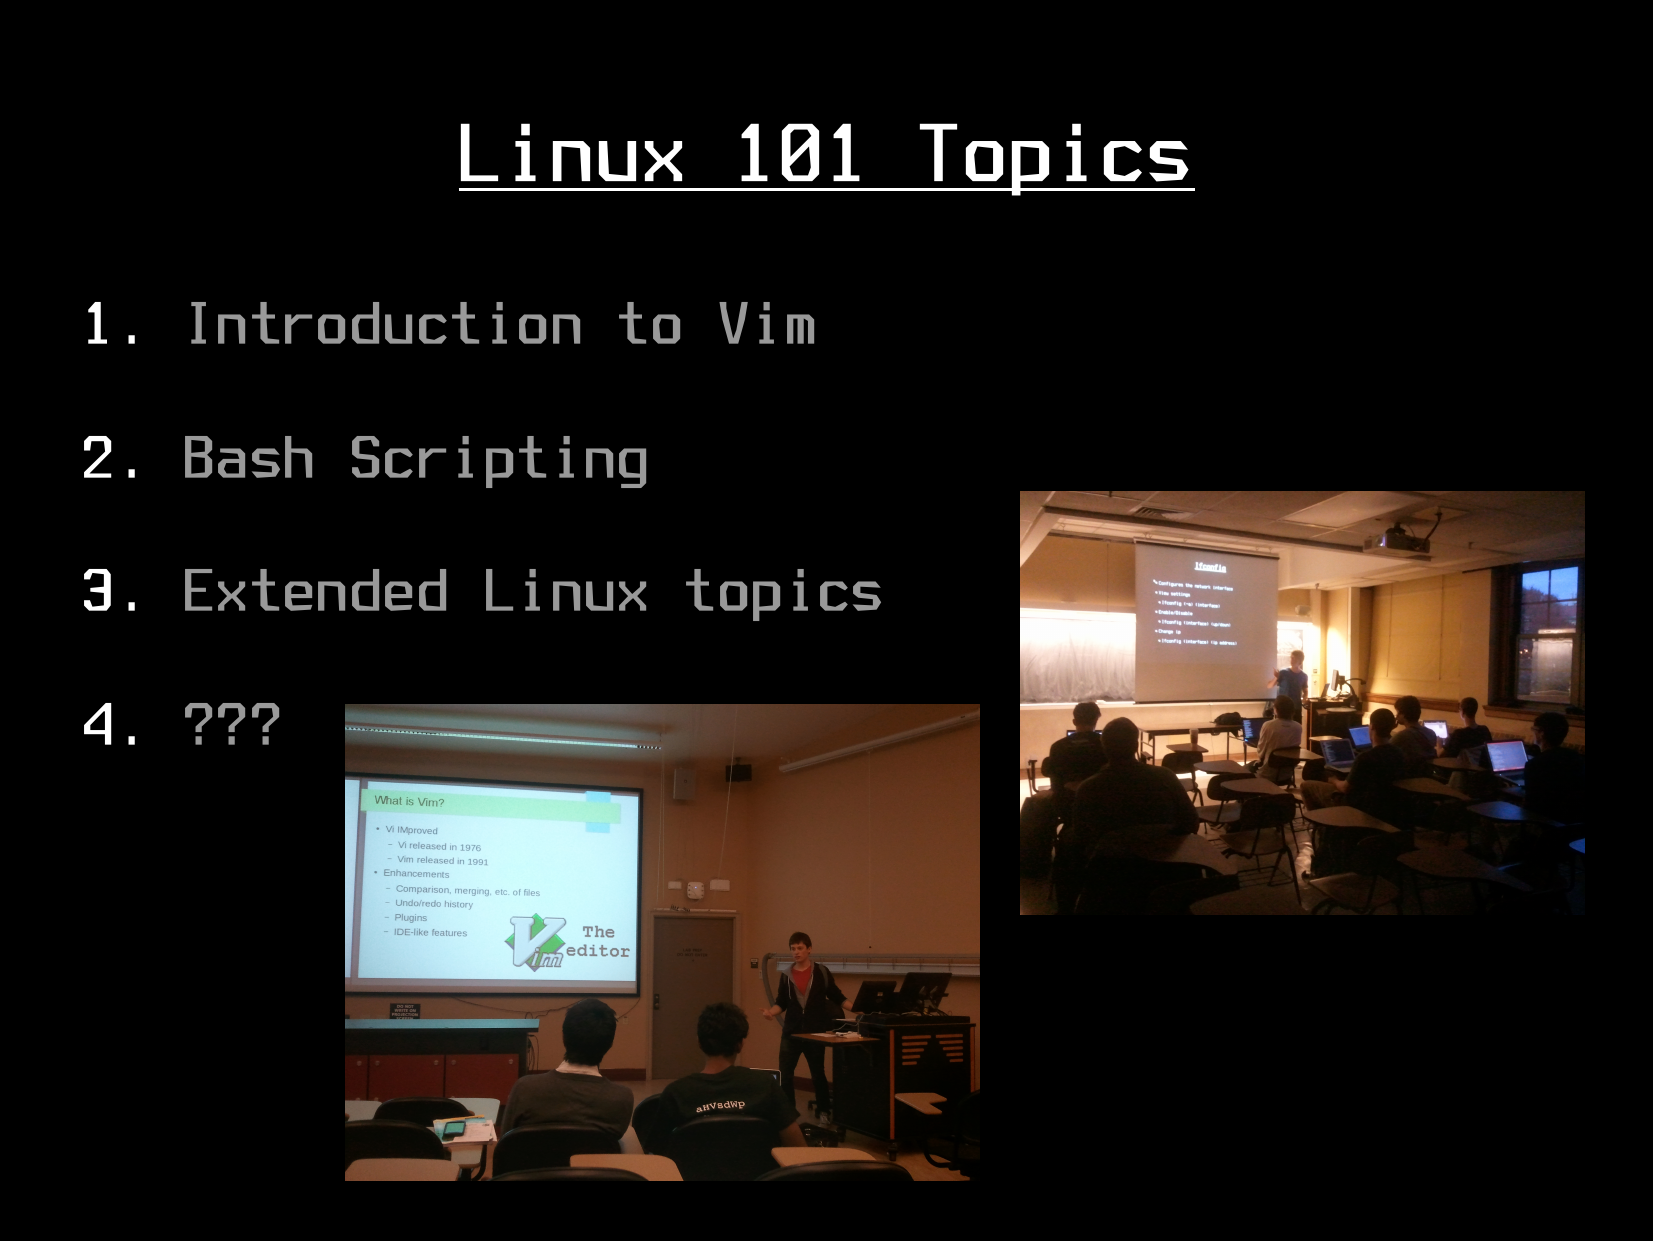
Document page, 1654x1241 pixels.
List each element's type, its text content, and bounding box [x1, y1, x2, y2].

subtitle Introduction to Vim Bash Scripting Extended Linux topics ??? [82, 130, 1571, 851]
title Linux 101 Topics [82, 49, 1571, 130]
picture [1020, 491, 1585, 916]
picture [345, 704, 980, 1181]
